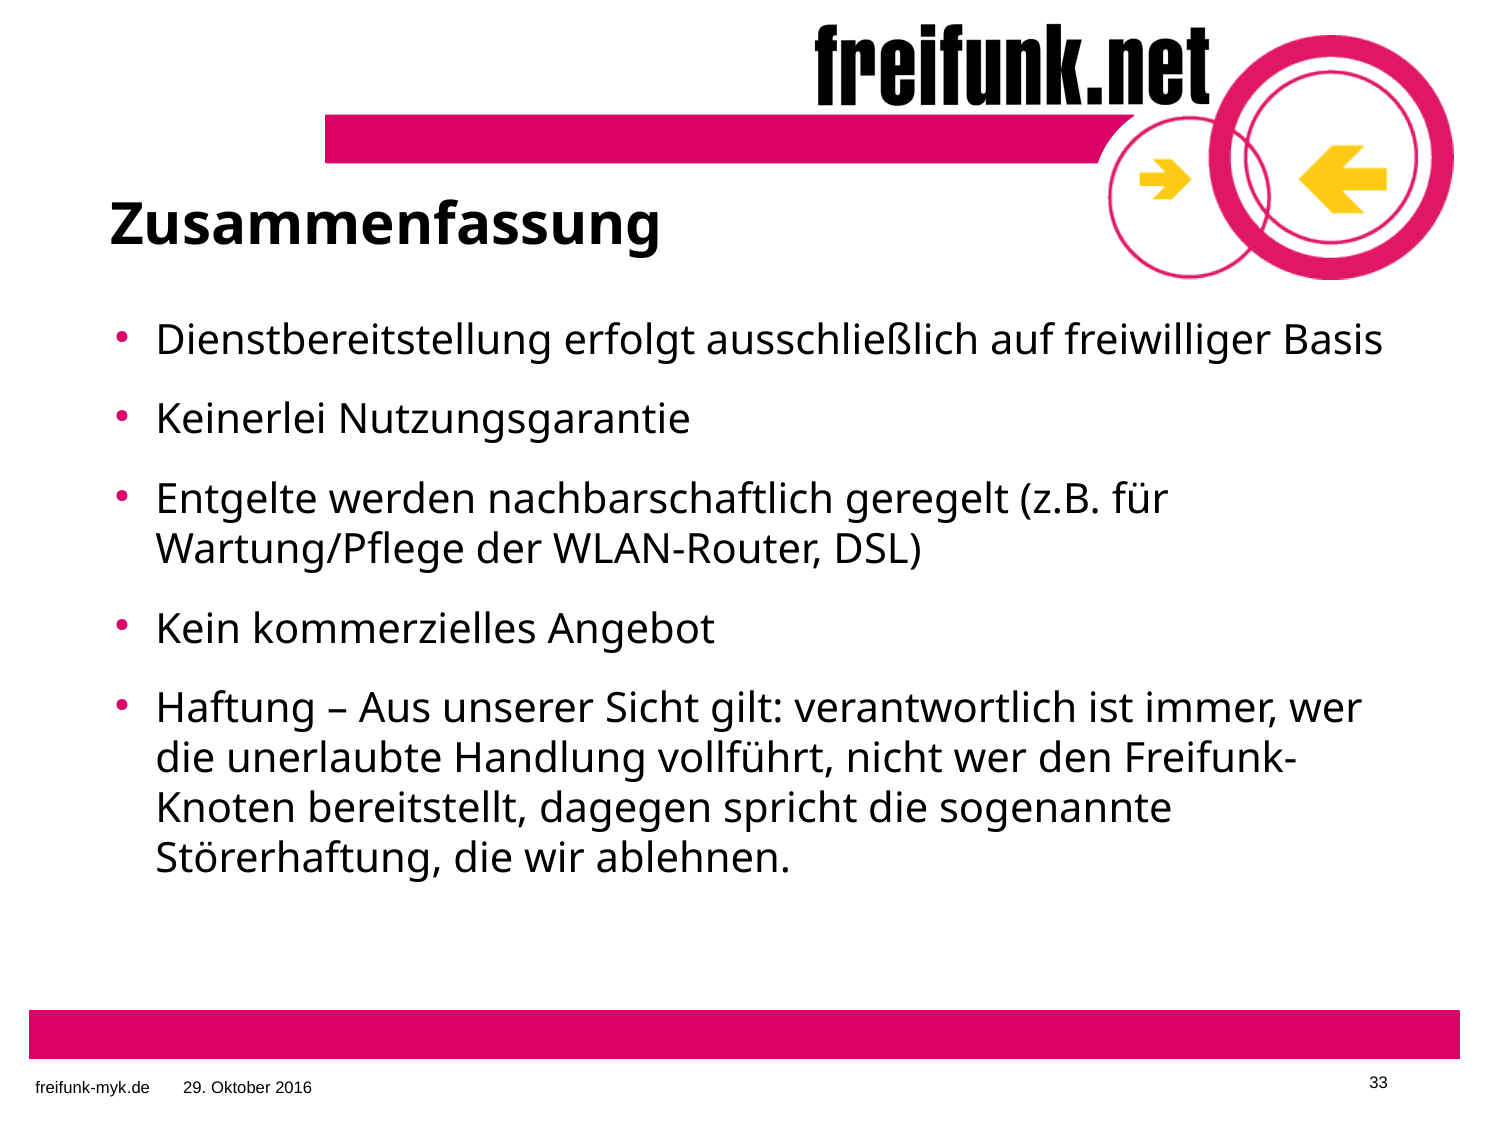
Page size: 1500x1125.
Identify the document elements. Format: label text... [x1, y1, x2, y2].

list Dienstbereitstellung erfolgt ausschließlich auf freiwilliger Basis Keinerlei Nutzungsgarantie Entgelte werden nachbarschaftlich geregelt (z.B. für Wartung/Pflege der WLAN-Router, DSL) Kein kommerzielles Angebot Haftung – Aus unserer Sicht gilt: verantwortlich ist immer, wer die unerlaubte Handlung vollführt, nicht wer den Freifunk-Knoten bereitstellt, dagegen spricht die sogenannte Störerhaftung, die wir ablehnen. [110, 312, 1392, 1000]
title Zusammenfassung [110, 160, 1093, 282]
picture [816, 24, 1454, 280]
